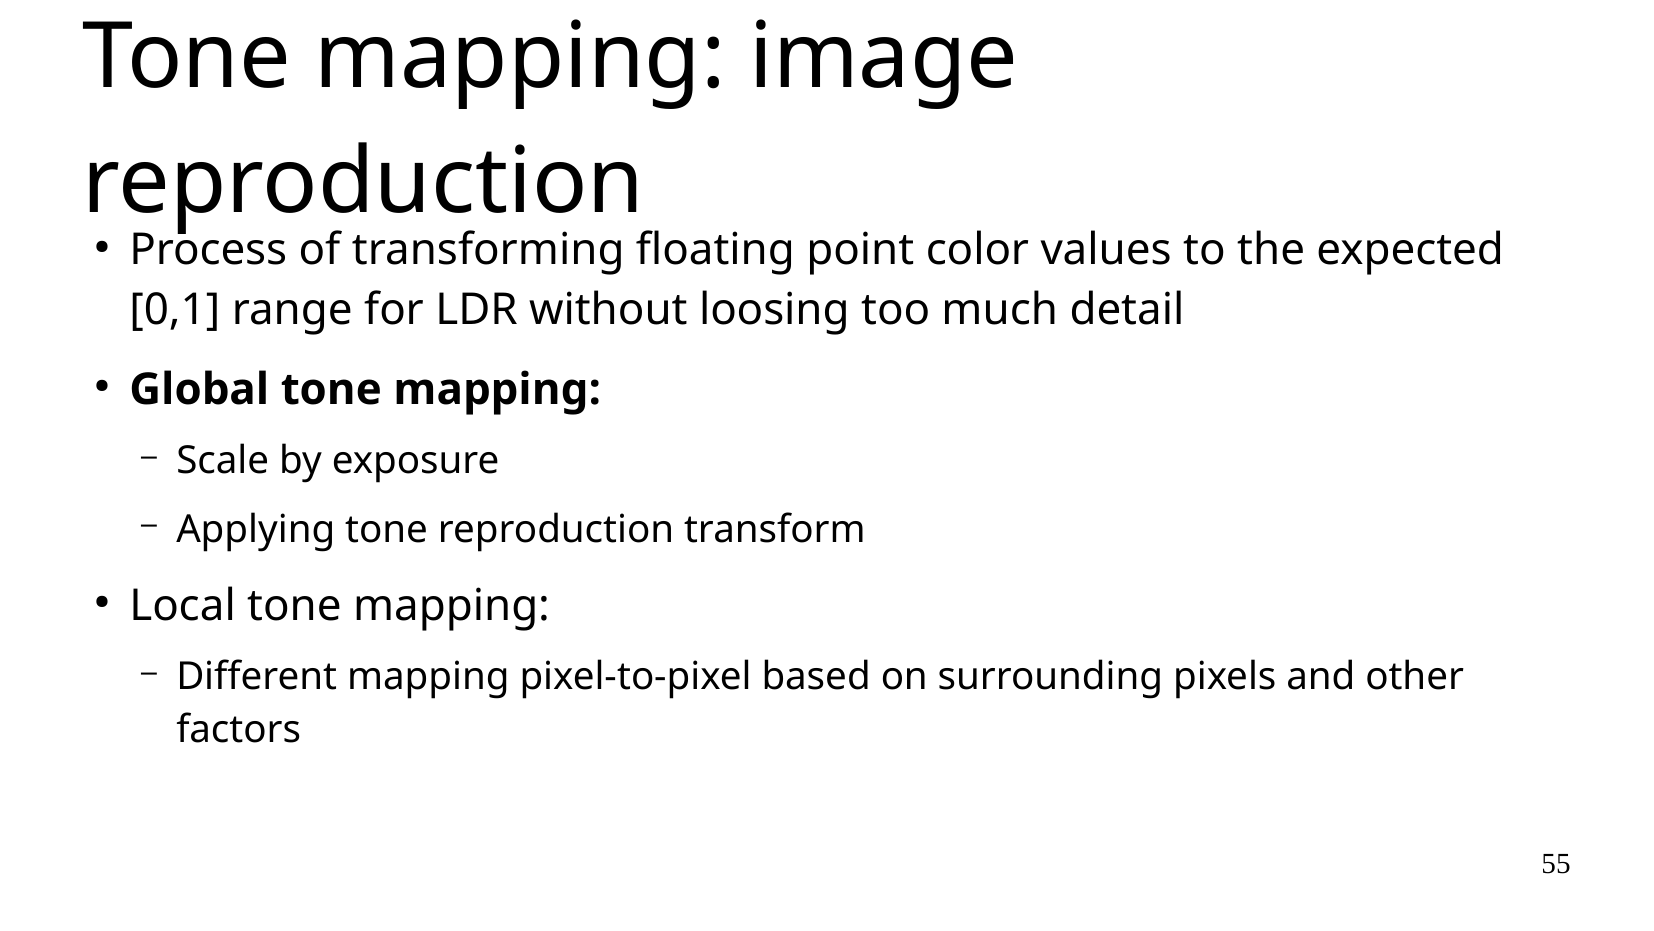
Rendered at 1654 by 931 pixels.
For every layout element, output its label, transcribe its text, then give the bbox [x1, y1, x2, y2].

list Process of transforming floating point color values to the expected [0,1] range for LDR without loosing too much detail Global tone mapping: Scale by exposure Applying tone reproduction transform Local tone mapping: Different mapping pixel-to-pixel based on surrounding pixels and other factors [82, 217, 1571, 758]
title Tone mapping: image reproduction [82, 37, 1571, 193]
